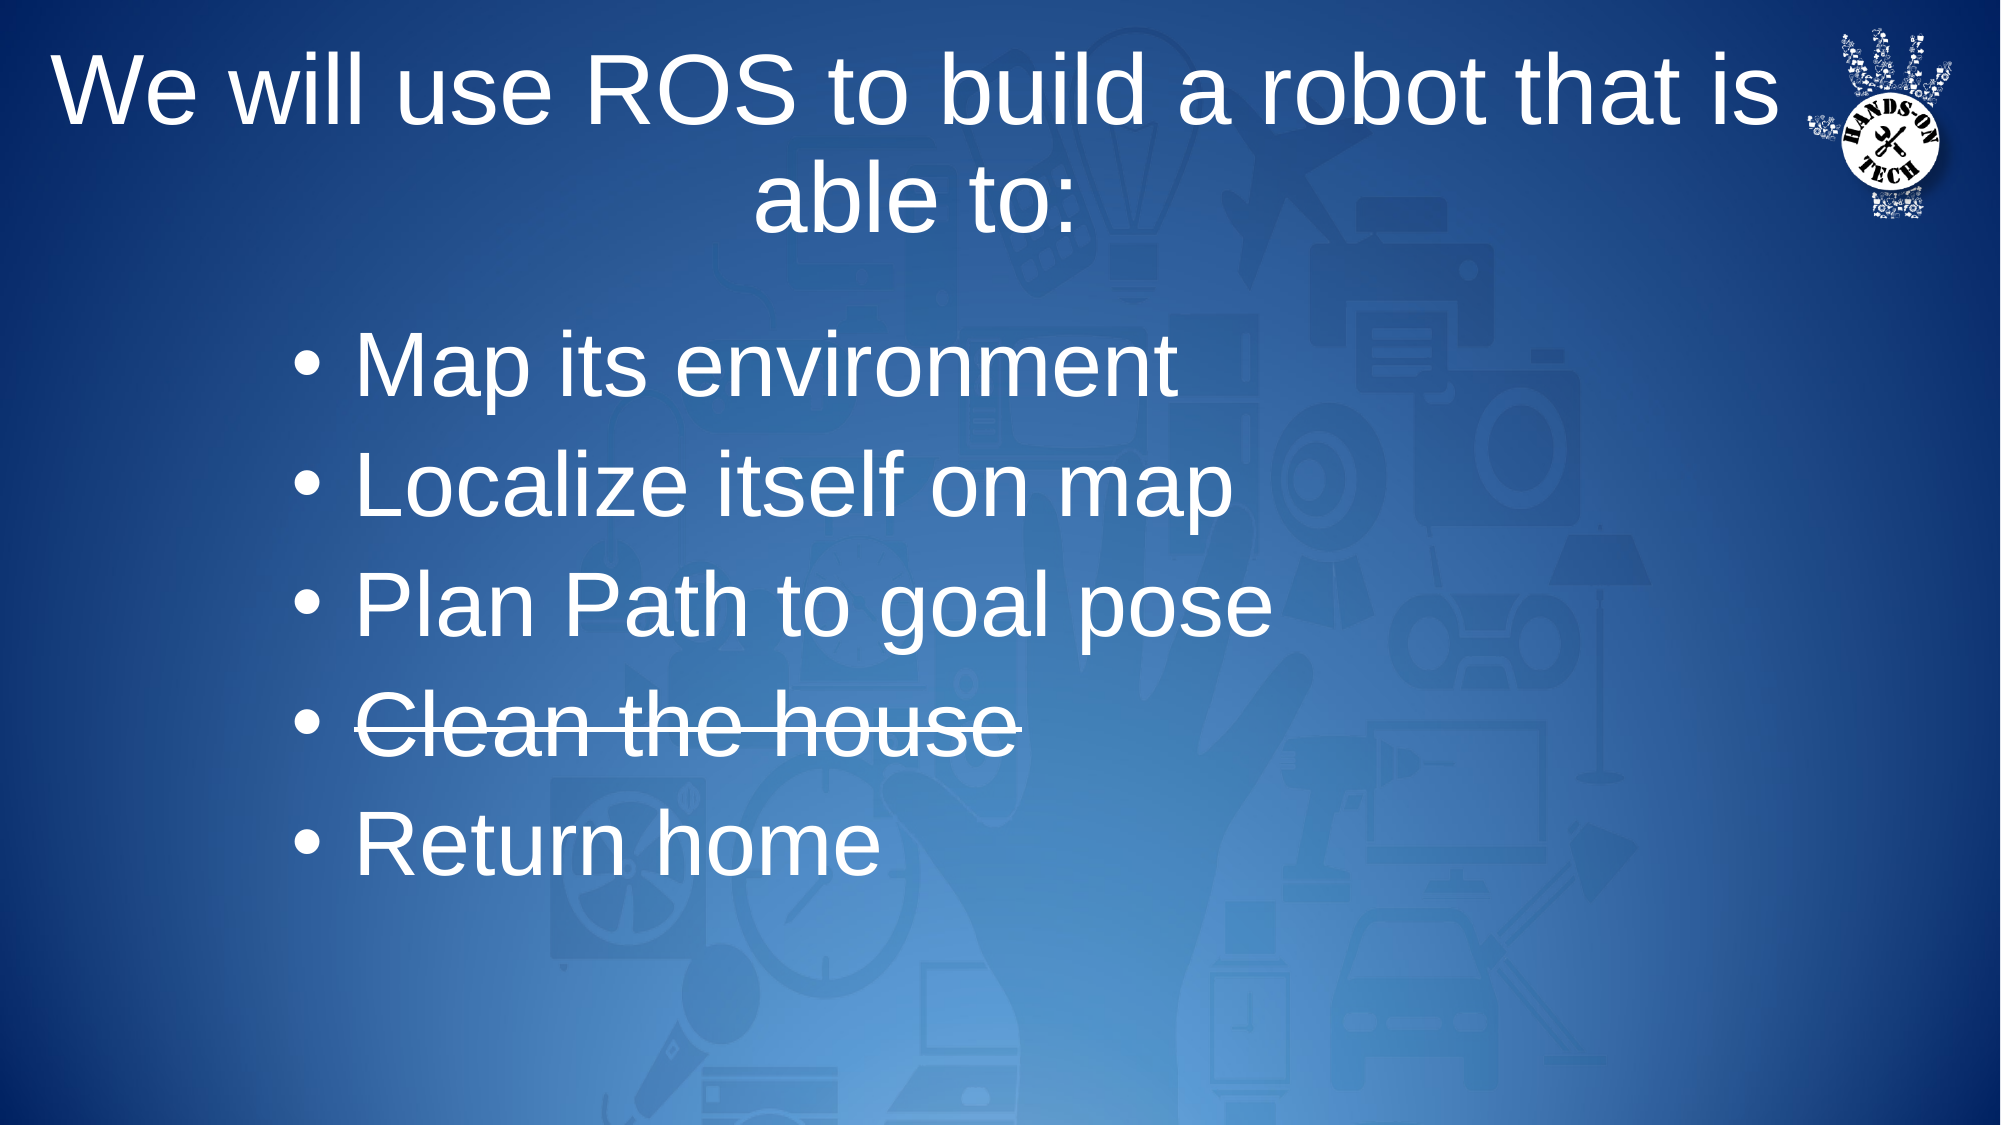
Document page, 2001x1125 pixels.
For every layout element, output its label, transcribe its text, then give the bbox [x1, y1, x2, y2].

text_box We will use ROS to build a robot that is able to: [5, 37, 1828, 255]
text_box Map its environment Localize itself on map Plan Path to goal pose Clean the house Return home [275, 310, 1771, 955]
picture [0, 0, 2001, 1125]
